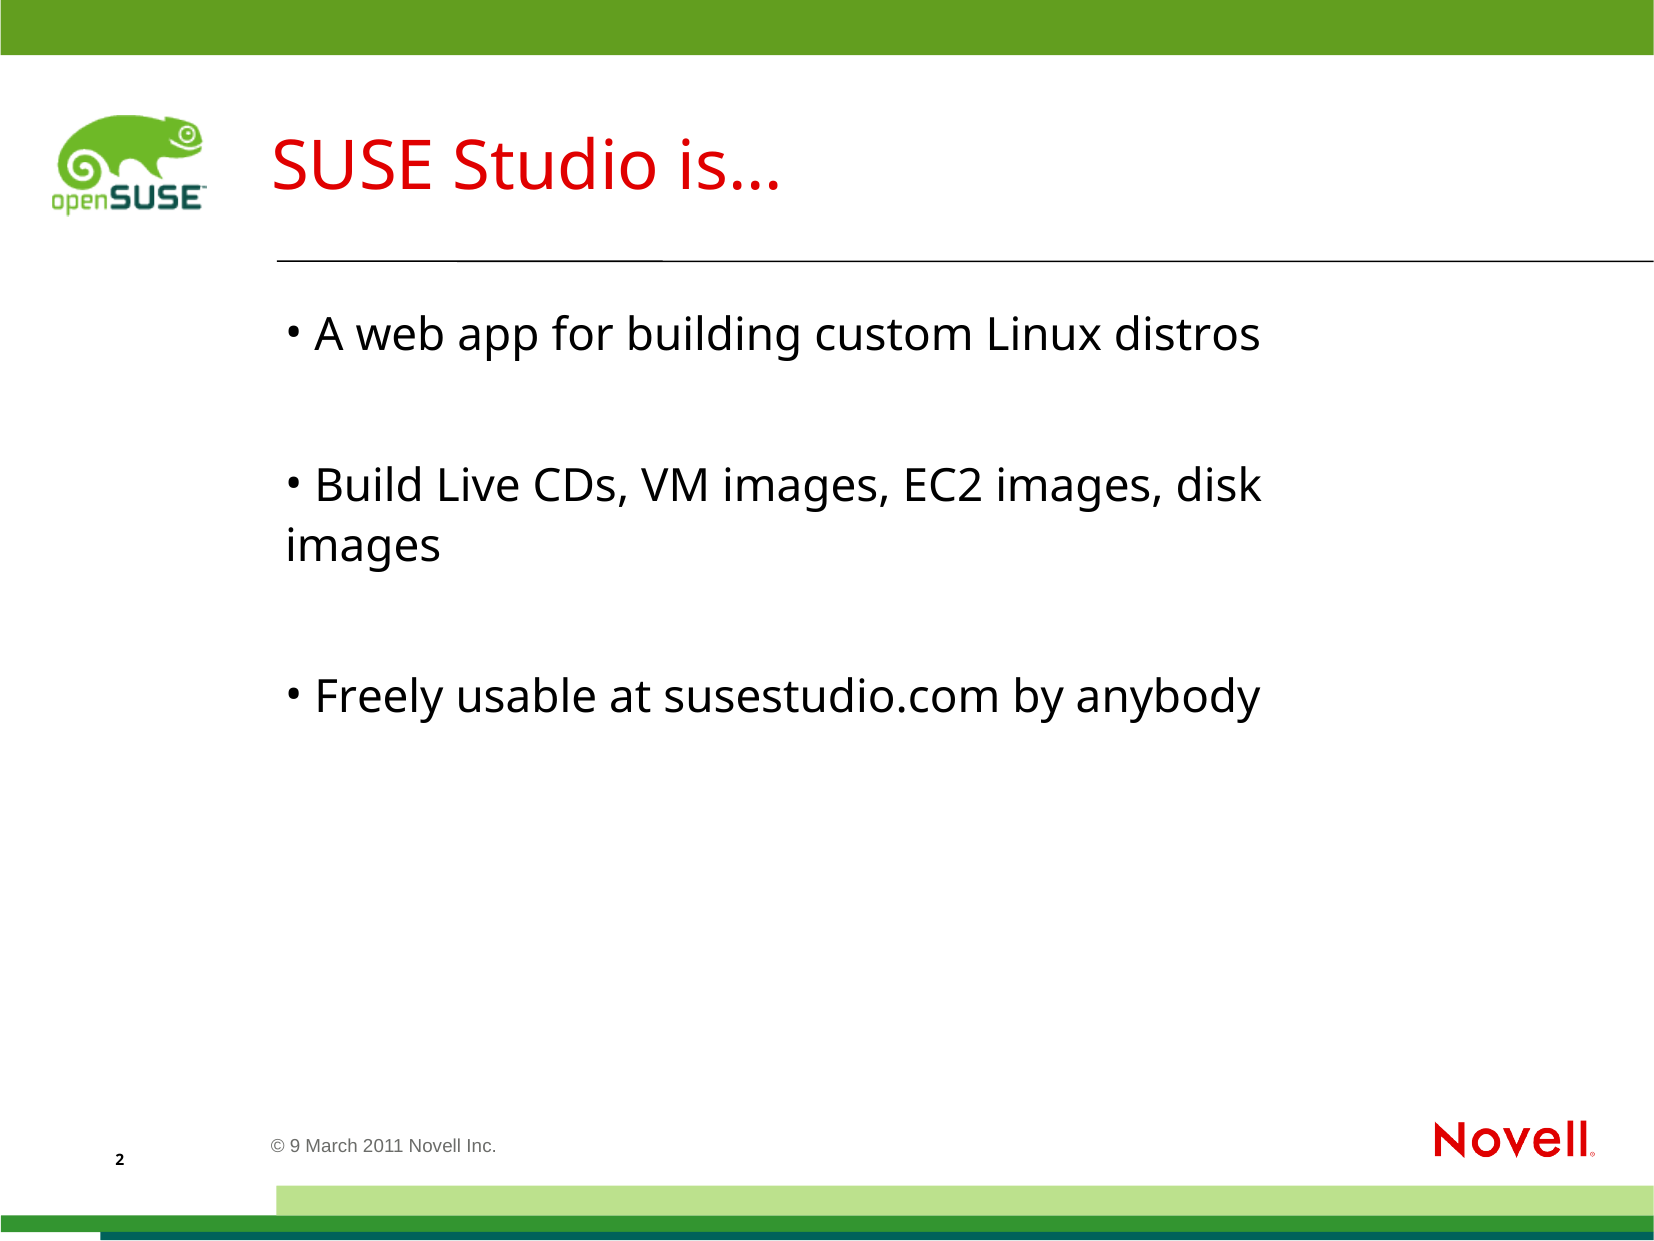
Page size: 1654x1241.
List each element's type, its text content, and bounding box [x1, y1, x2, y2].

picture [52, 115, 207, 217]
list A web app for building custom Linux distros Build Live CDs, VM images, EC2 images, disk images Freely usable at susestudio.com by anybody [270, 294, 1418, 1097]
picture [1427, 1114, 1601, 1164]
title SUSE Studio is... [271, 67, 1553, 263]
